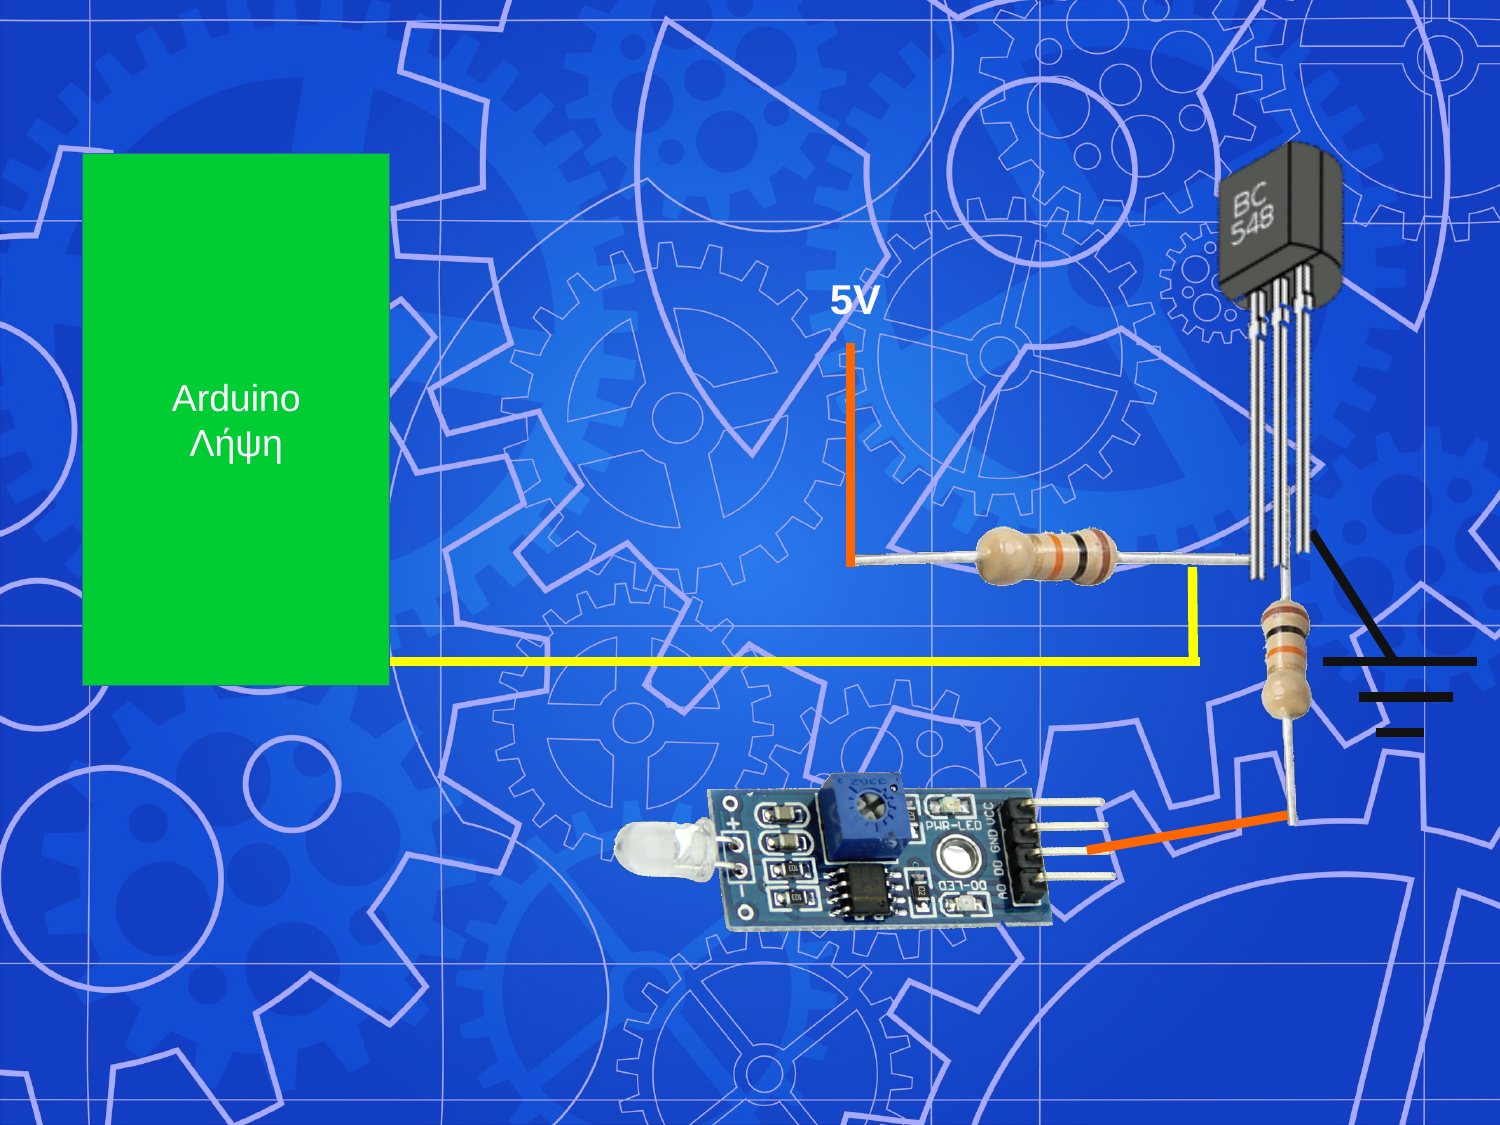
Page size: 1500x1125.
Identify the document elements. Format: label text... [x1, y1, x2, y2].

picture [0, 0, 1500, 1125]
text_box 5V [814, 265, 1028, 331]
text_box Arduino Λήψη [82, 153, 390, 686]
